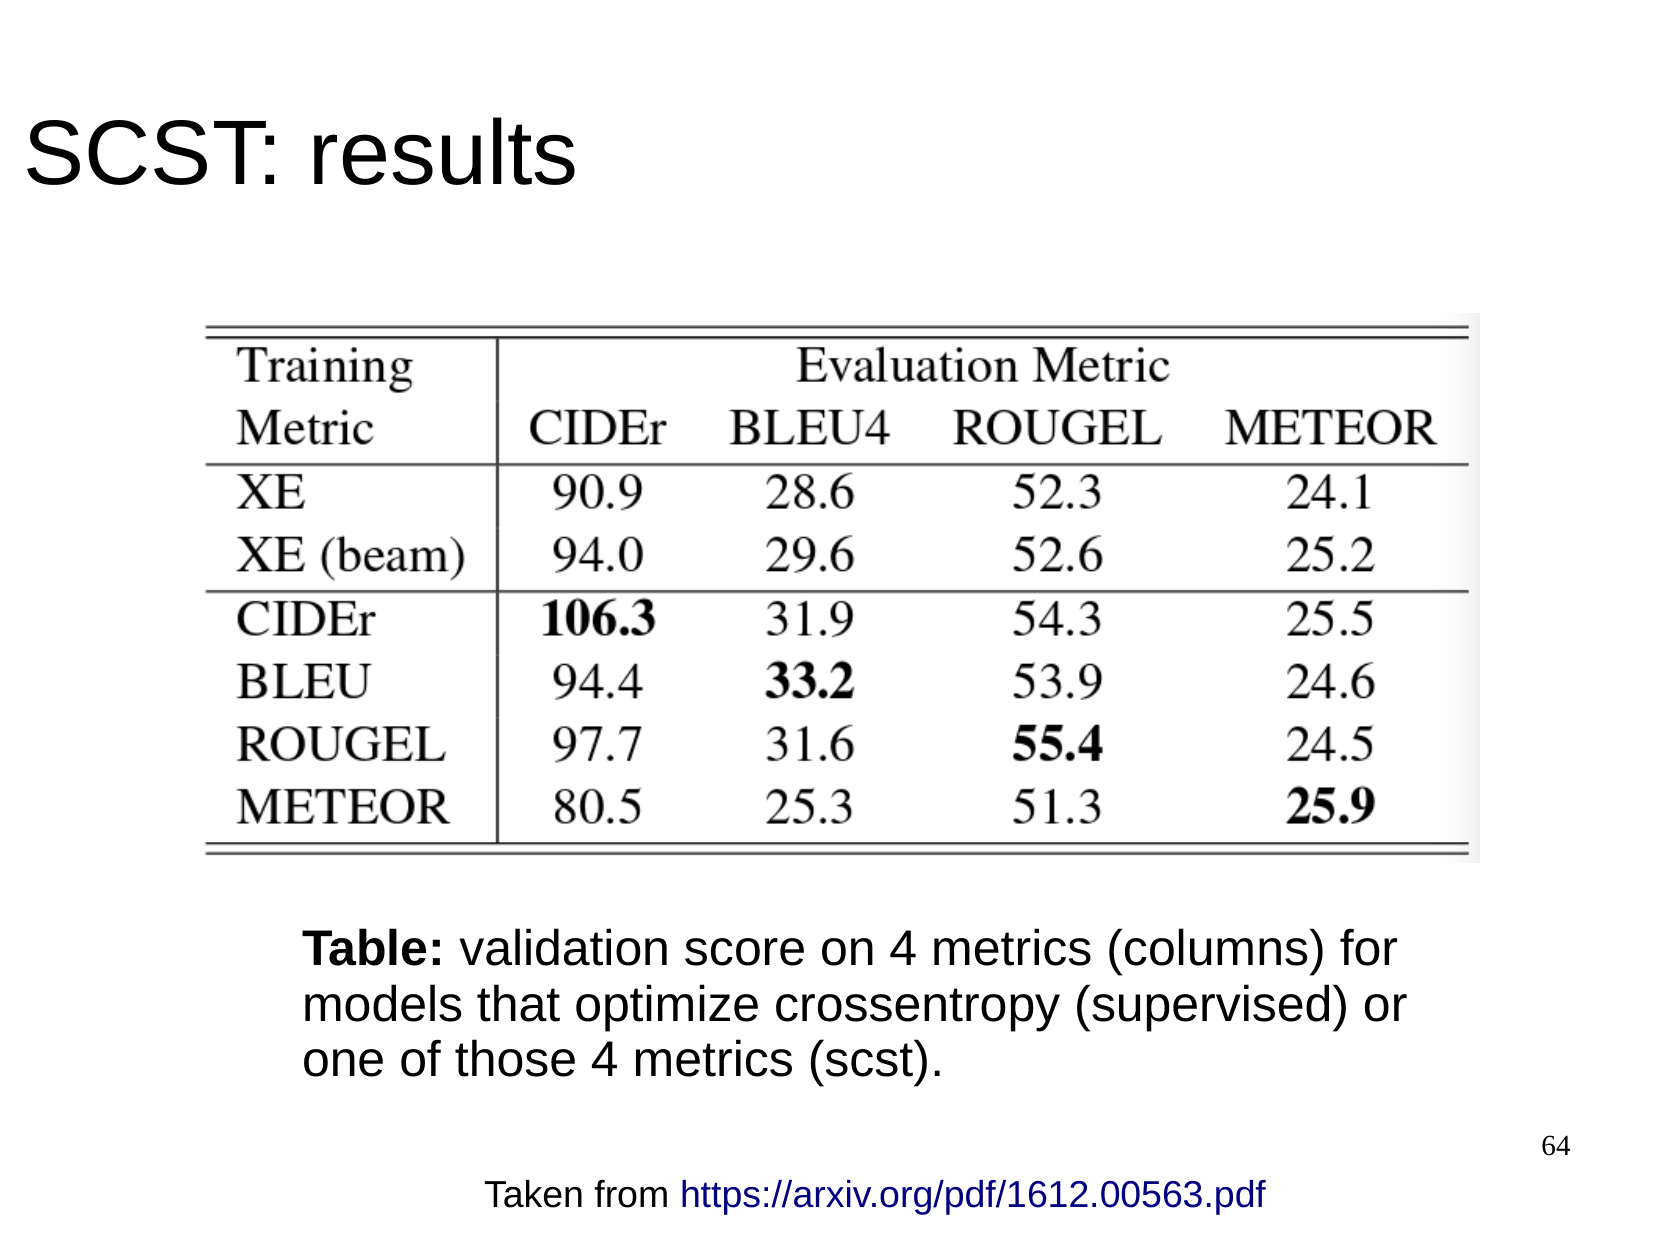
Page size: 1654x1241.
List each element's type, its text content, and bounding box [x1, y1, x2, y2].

list [75, 323, 1646, 1241]
text_box Table: validation score on 4 metrics (columns) for models that optimize crossentropy (supervised) or one of those 4 metrics (scst). [287, 912, 1442, 1097]
picture [199, 313, 1480, 863]
title SCST: results [23, 49, 1512, 257]
text_box Taken from https://arxiv.org/pdf/1612.00563.pdf [469, 1166, 1395, 1224]
